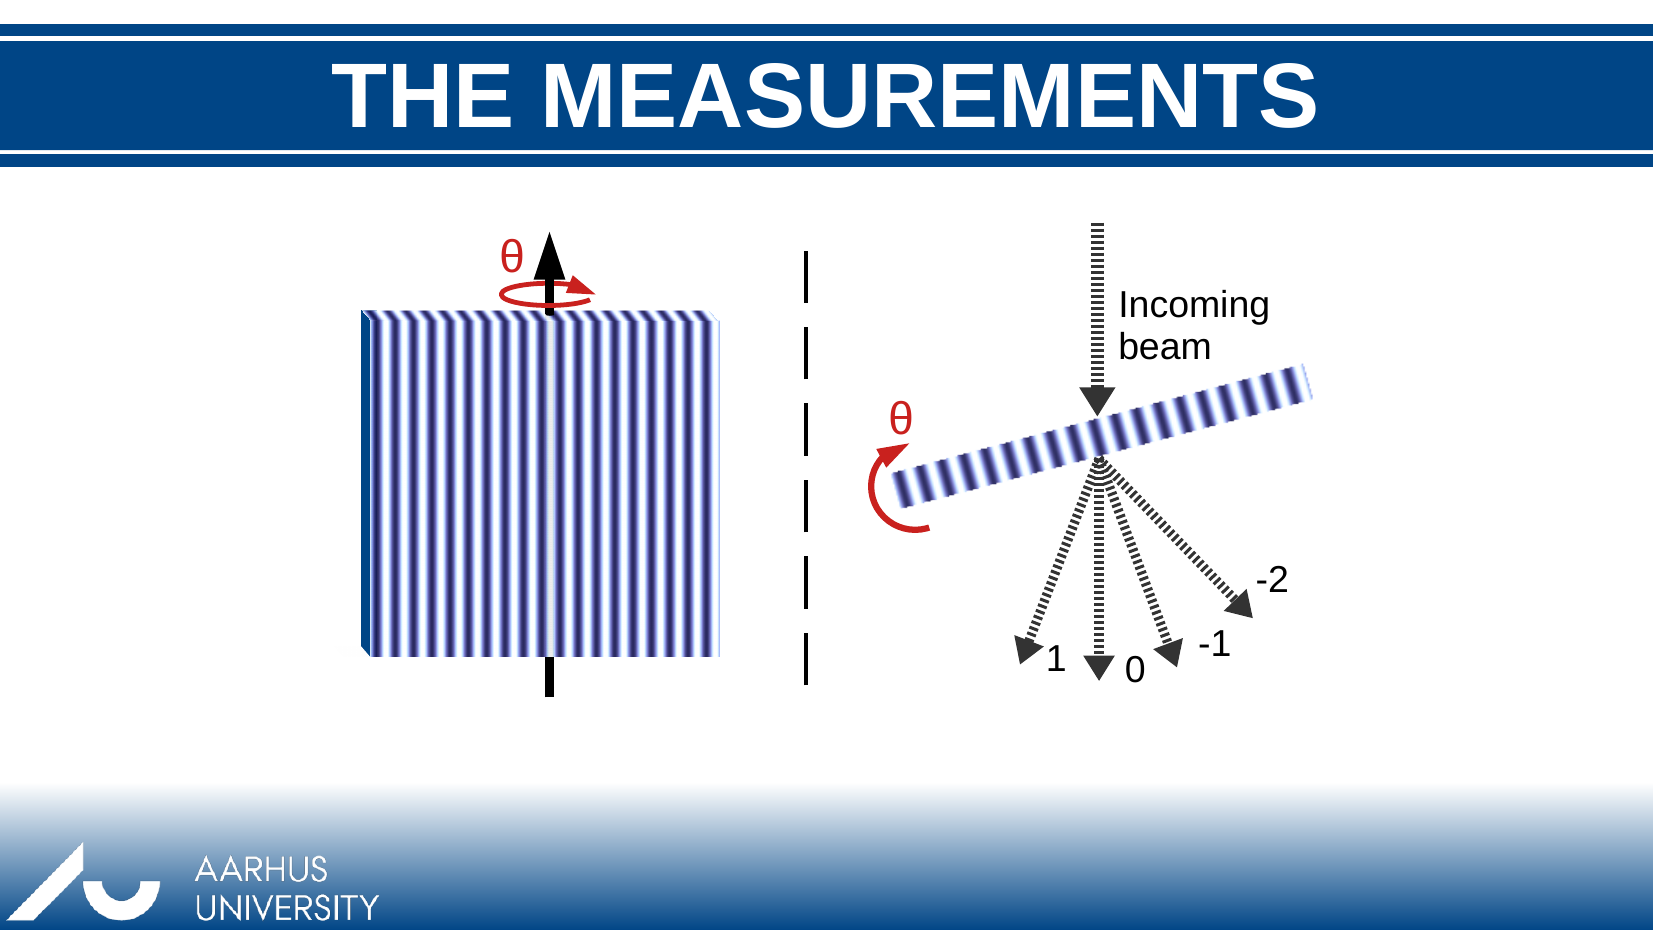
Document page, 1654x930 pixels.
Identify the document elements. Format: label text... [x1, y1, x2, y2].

text_box -2 [1240, 550, 1311, 617]
text_box [361, 311, 370, 655]
picture [887, 393, 1316, 510]
text_box Incoming beam [1103, 275, 1319, 393]
picture [334, 309, 720, 657]
title THE MEASUREMENTS [0, 41, 1653, 151]
text_box 0 [1110, 641, 1166, 708]
text_box -1 [1183, 615, 1254, 682]
text_box 1 [1030, 629, 1086, 696]
picture [5, 841, 414, 928]
text_box θ [873, 385, 929, 452]
text_box θ [484, 223, 540, 290]
